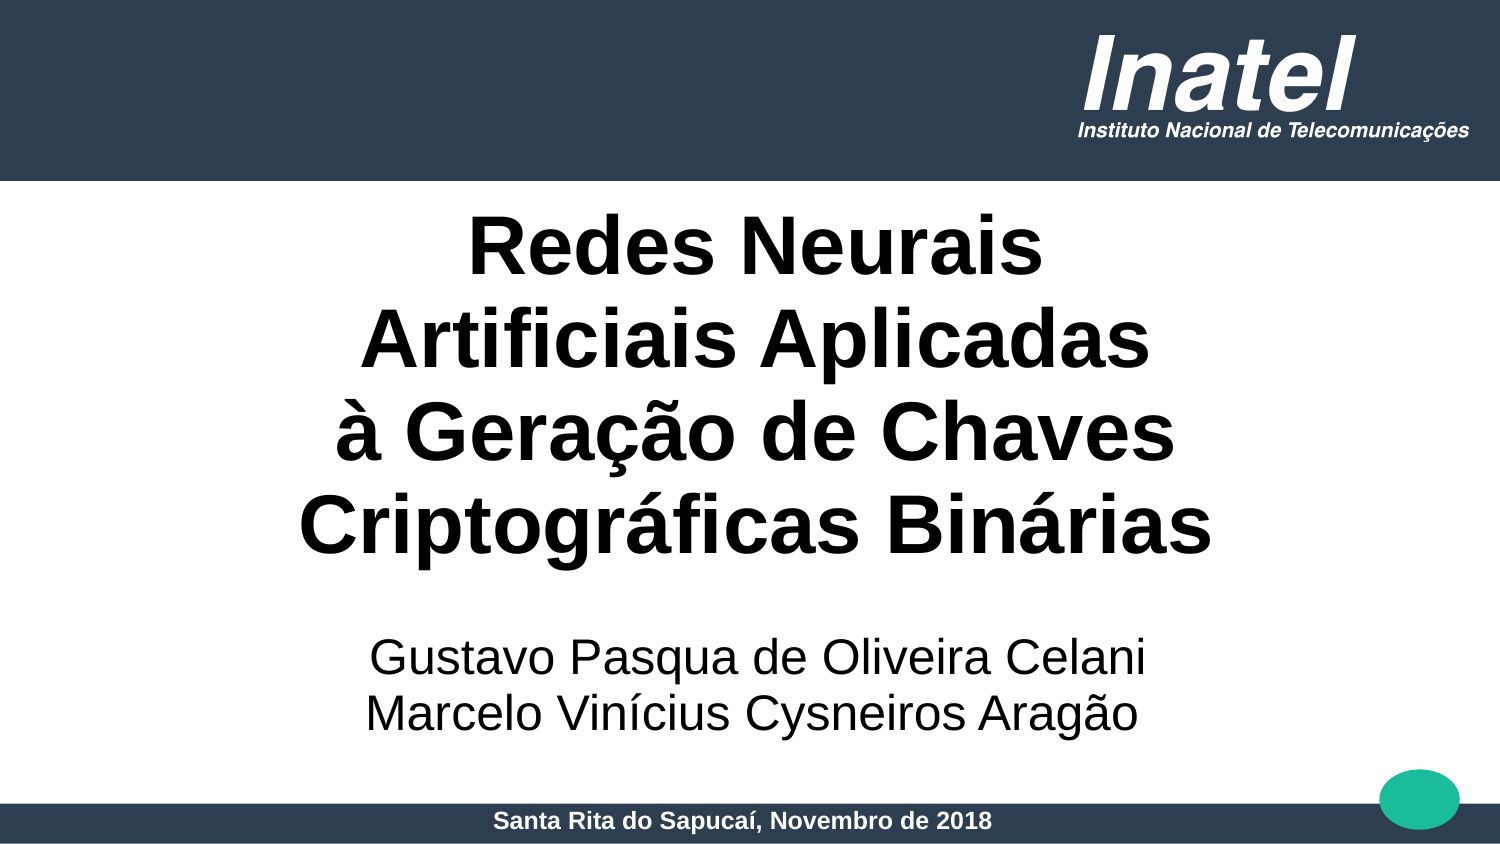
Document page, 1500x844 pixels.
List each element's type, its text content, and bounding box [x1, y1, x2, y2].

text_box Gustavo Pasqua de Oliveira Celani Marcelo Vinícius Cysneiros Aragão [0, 614, 1500, 756]
text_box Redes Neurais Artificiais Aplicadas à Geração de Chaves Criptográficas Binárias [283, 191, 1500, 579]
picture [1078, 35, 1469, 142]
text_box Santa Rita do Sapucaí, Novembro de 2018 [478, 799, 1081, 843]
